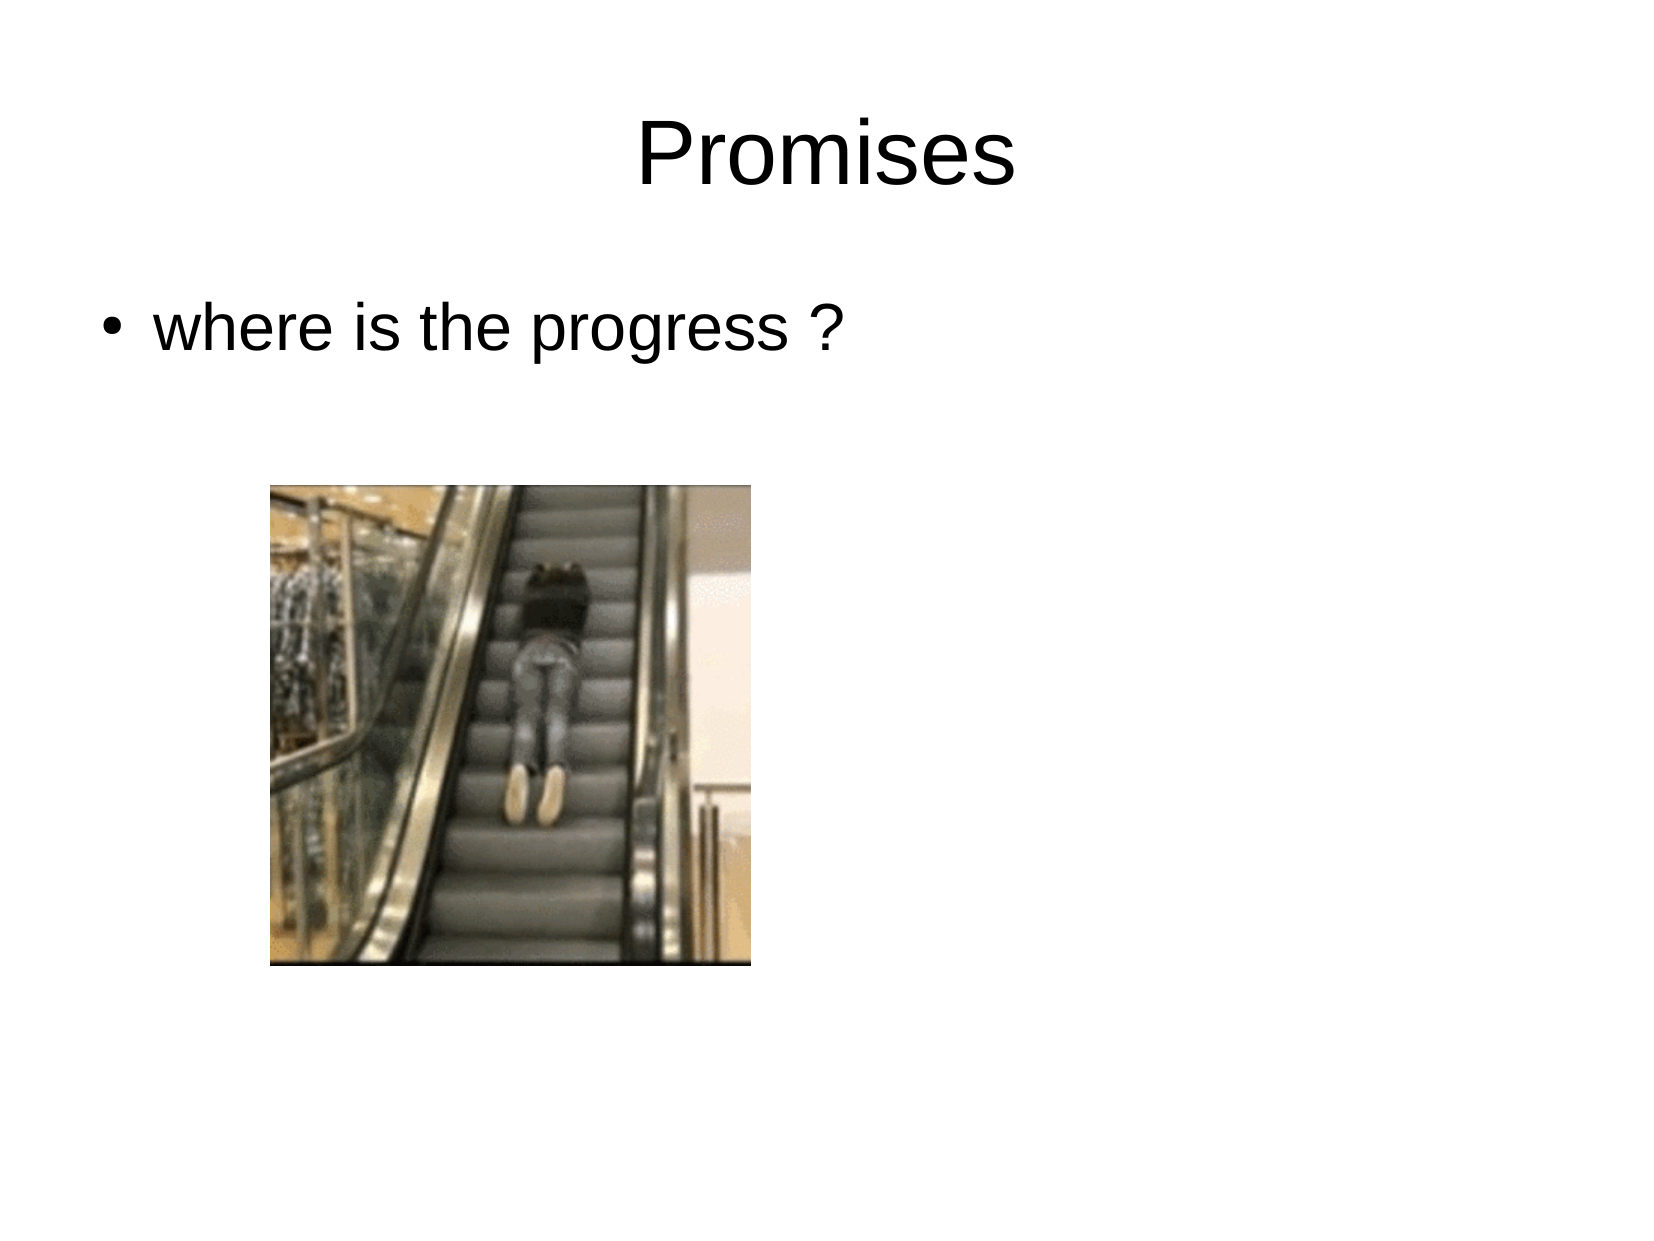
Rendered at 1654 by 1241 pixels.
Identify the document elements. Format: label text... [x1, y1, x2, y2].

picture [270, 485, 751, 966]
list where is the progress ? [82, 290, 1571, 1010]
title Promises [82, 49, 1571, 257]
